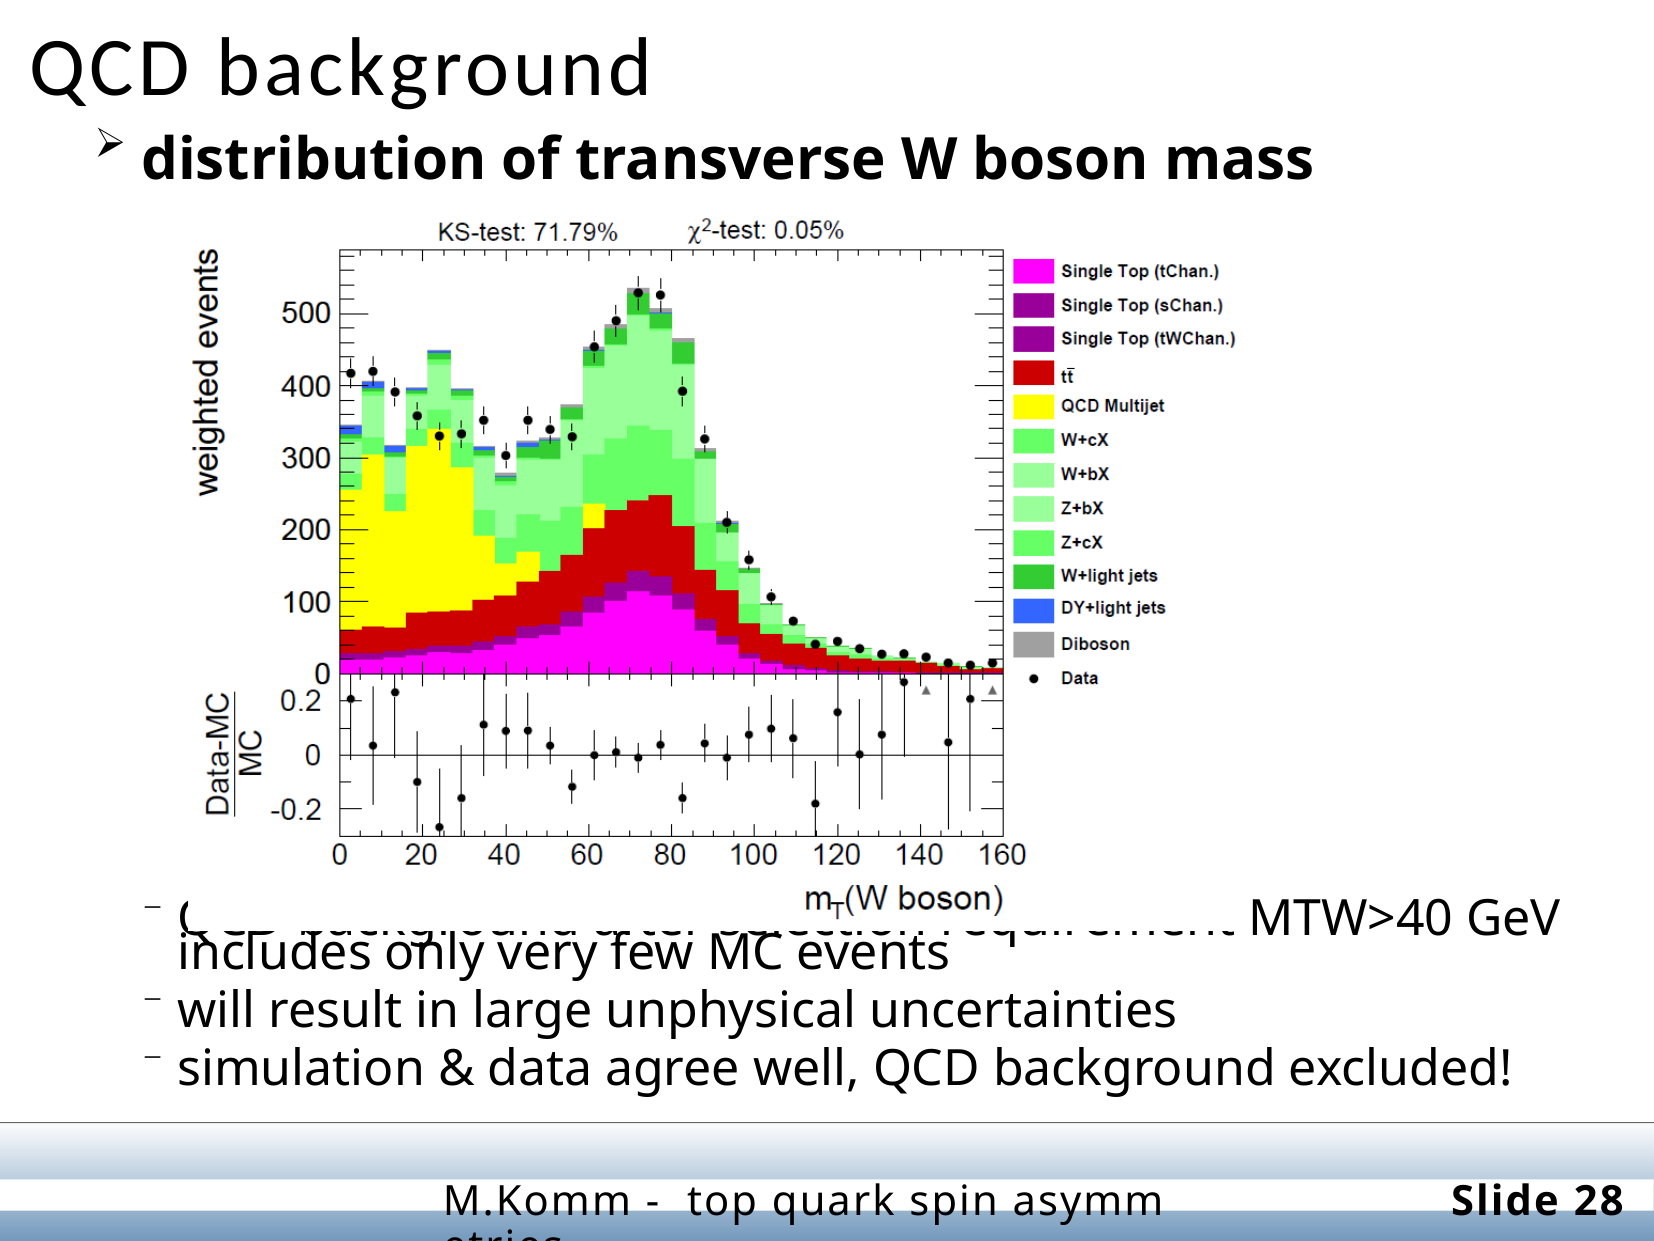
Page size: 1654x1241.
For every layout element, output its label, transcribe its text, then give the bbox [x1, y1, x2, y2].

list distribution of transverse W boson mass QCD background after selection requirement MTW>40 GeV includes only very few MC events will result in large unphysical uncertainties simulation & data agree well, QCD background excluded! [82, 147, 1625, 1097]
title QCD background [29, 24, 1625, 126]
picture [188, 212, 1241, 931]
